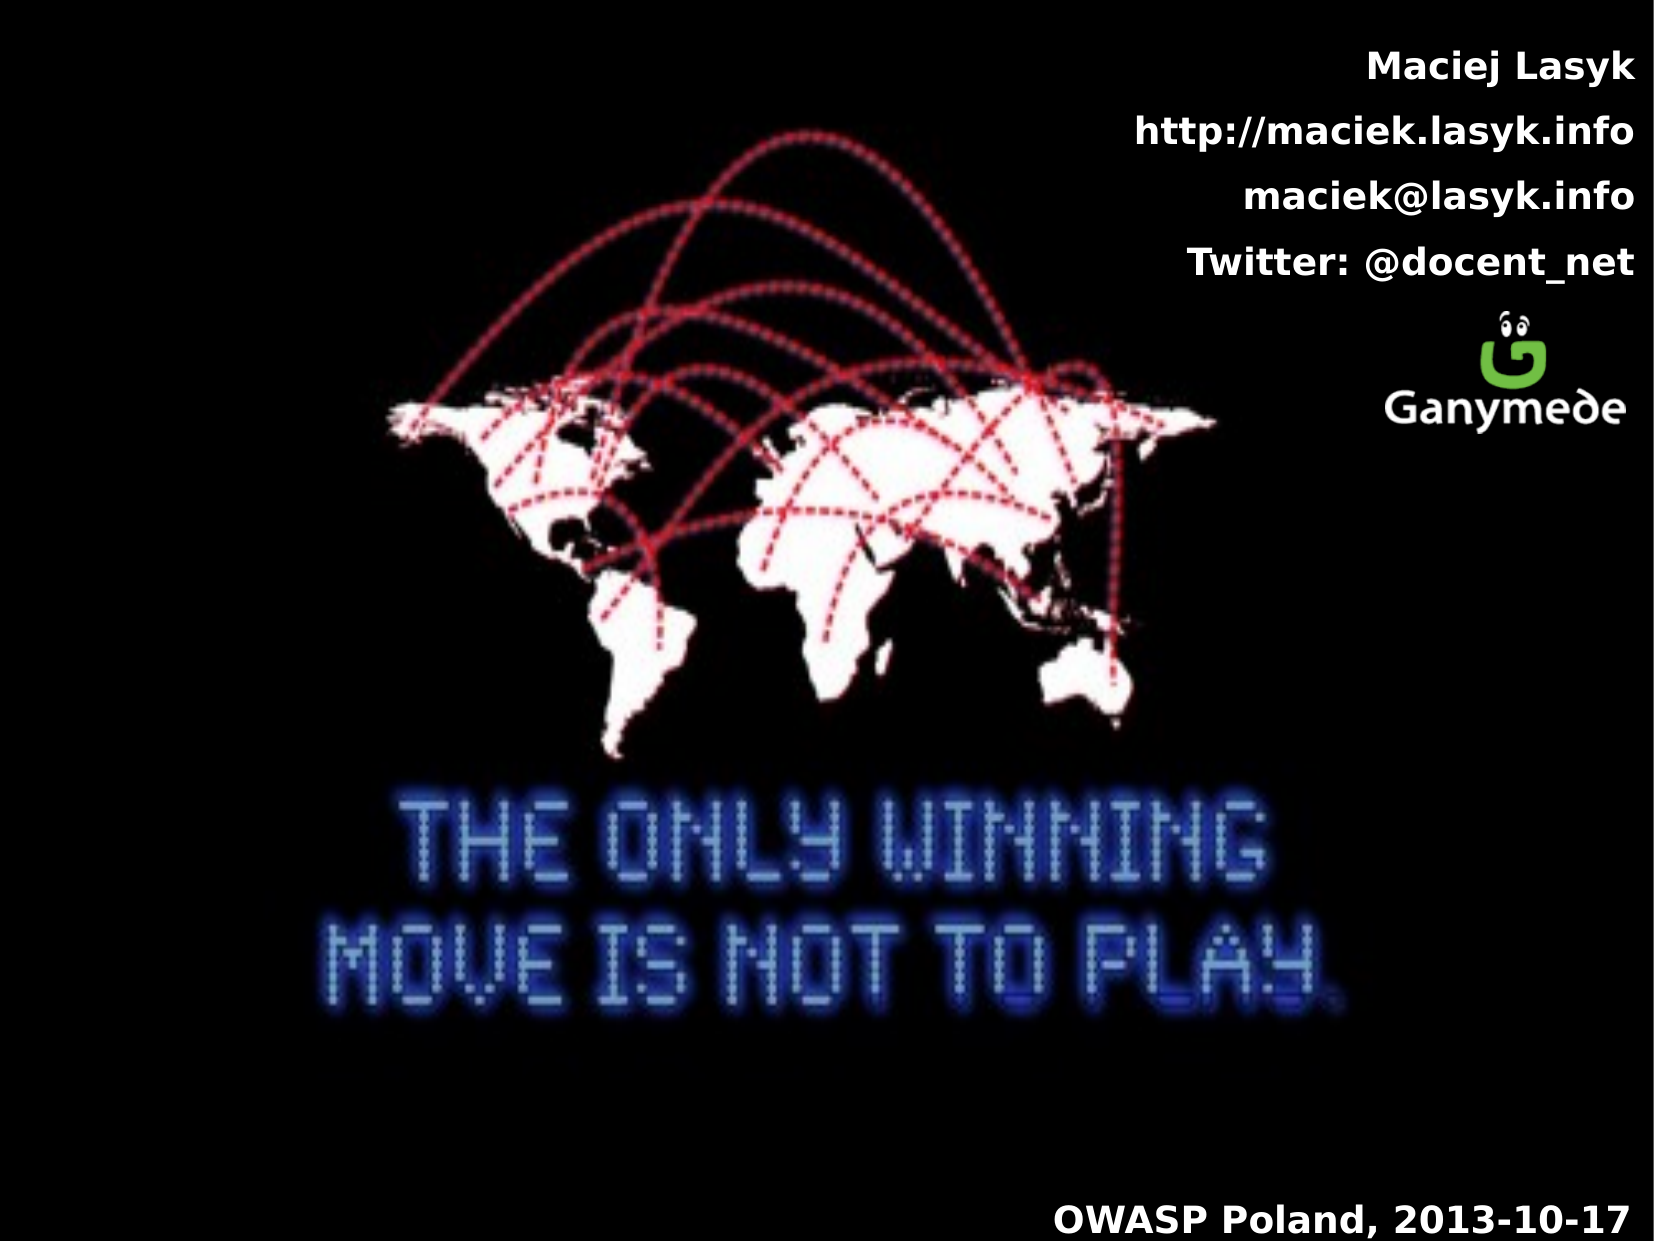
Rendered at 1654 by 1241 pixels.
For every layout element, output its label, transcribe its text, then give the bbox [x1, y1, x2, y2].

text_box Maciej Lasyk http://maciek.lasyk.info maciek@lasyk.info Twitter: @docent_net [1119, 15, 1654, 270]
text_box OWASP Poland, 2013-10-17 [1005, 1169, 1647, 1229]
picture [0, 0, 1654, 1241]
